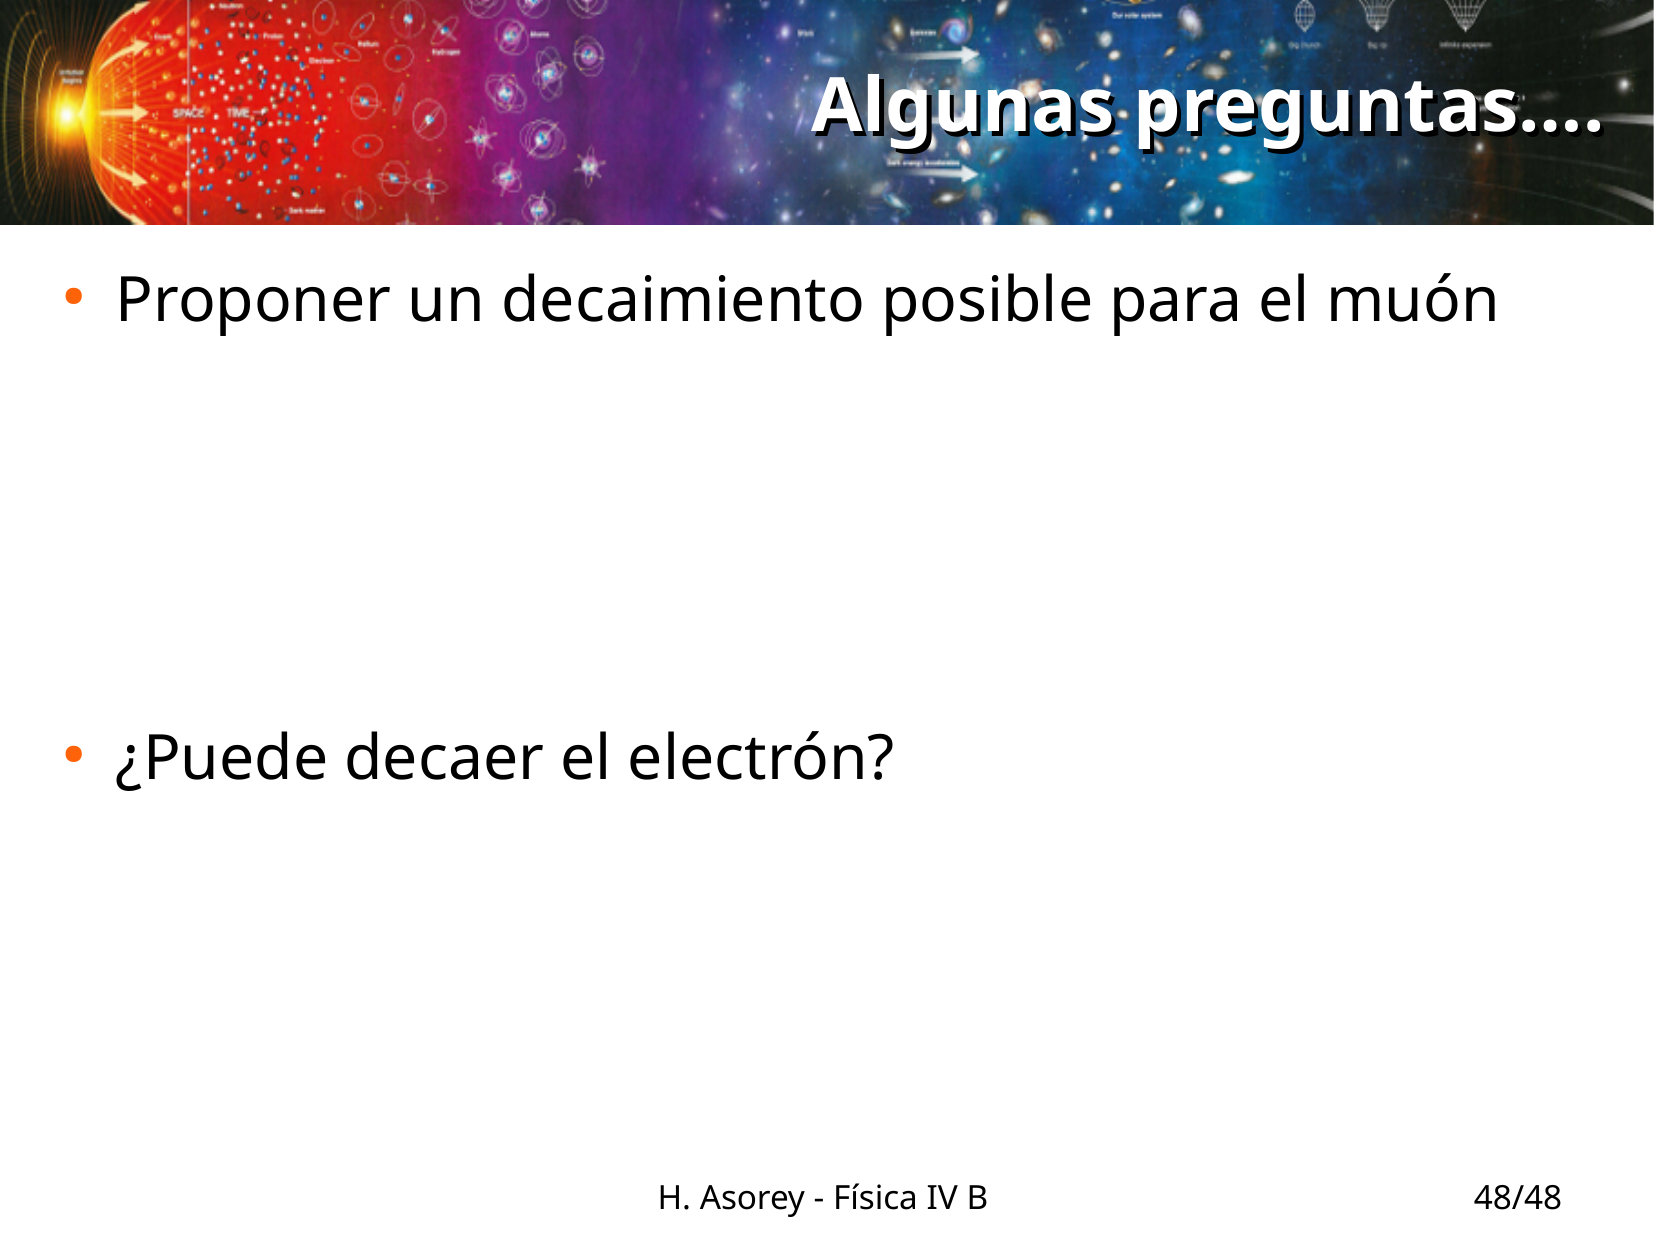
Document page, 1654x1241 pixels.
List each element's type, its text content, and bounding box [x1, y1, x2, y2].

title Algunas preguntas…. [45, 15, 1606, 191]
list Proponer un decaimiento posible para el muón ¿Puede decaer el electrón? [45, 255, 1606, 1156]
picture [0, 0, 1654, 225]
